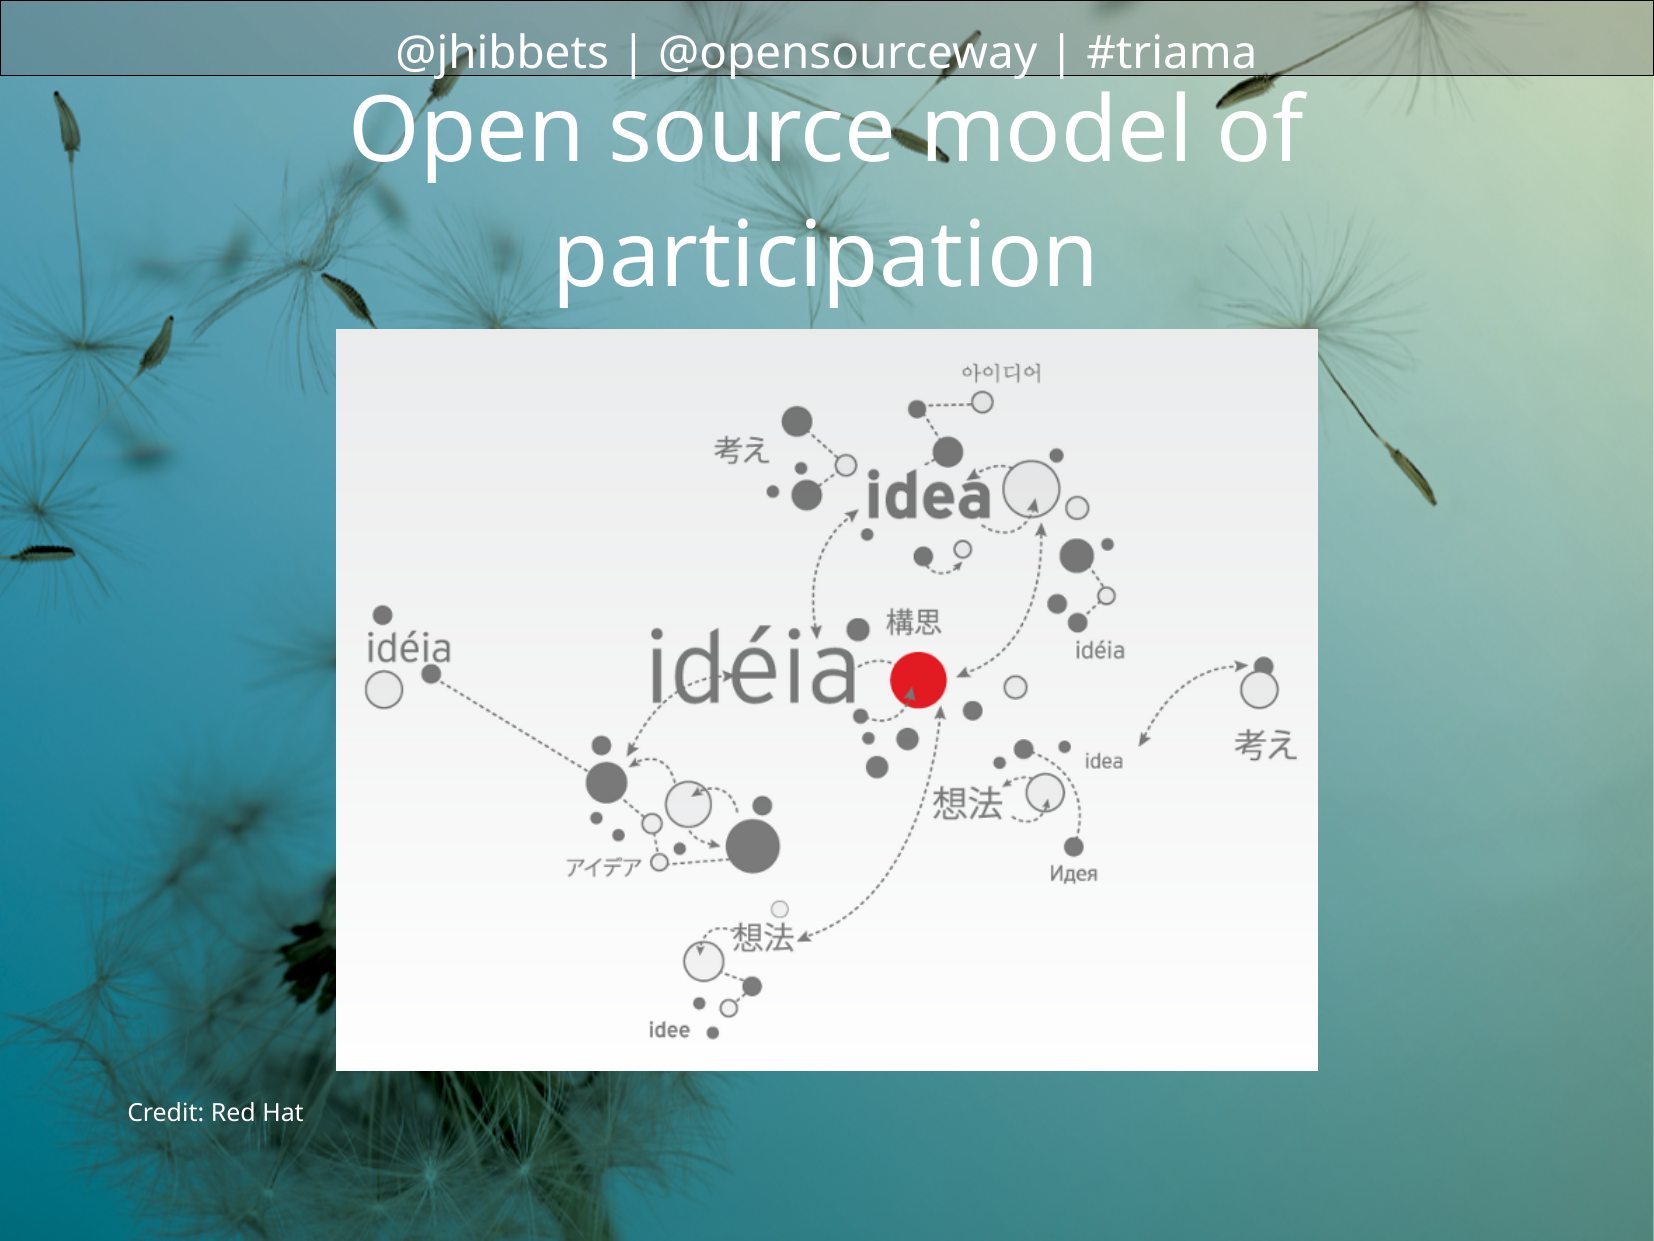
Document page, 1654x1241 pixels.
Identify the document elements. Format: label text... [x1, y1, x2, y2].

title Open source model of participation [82, 84, 1571, 292]
picture [0, 76, 1654, 1241]
text_box Credit: Red Hat [112, 1087, 325, 1128]
